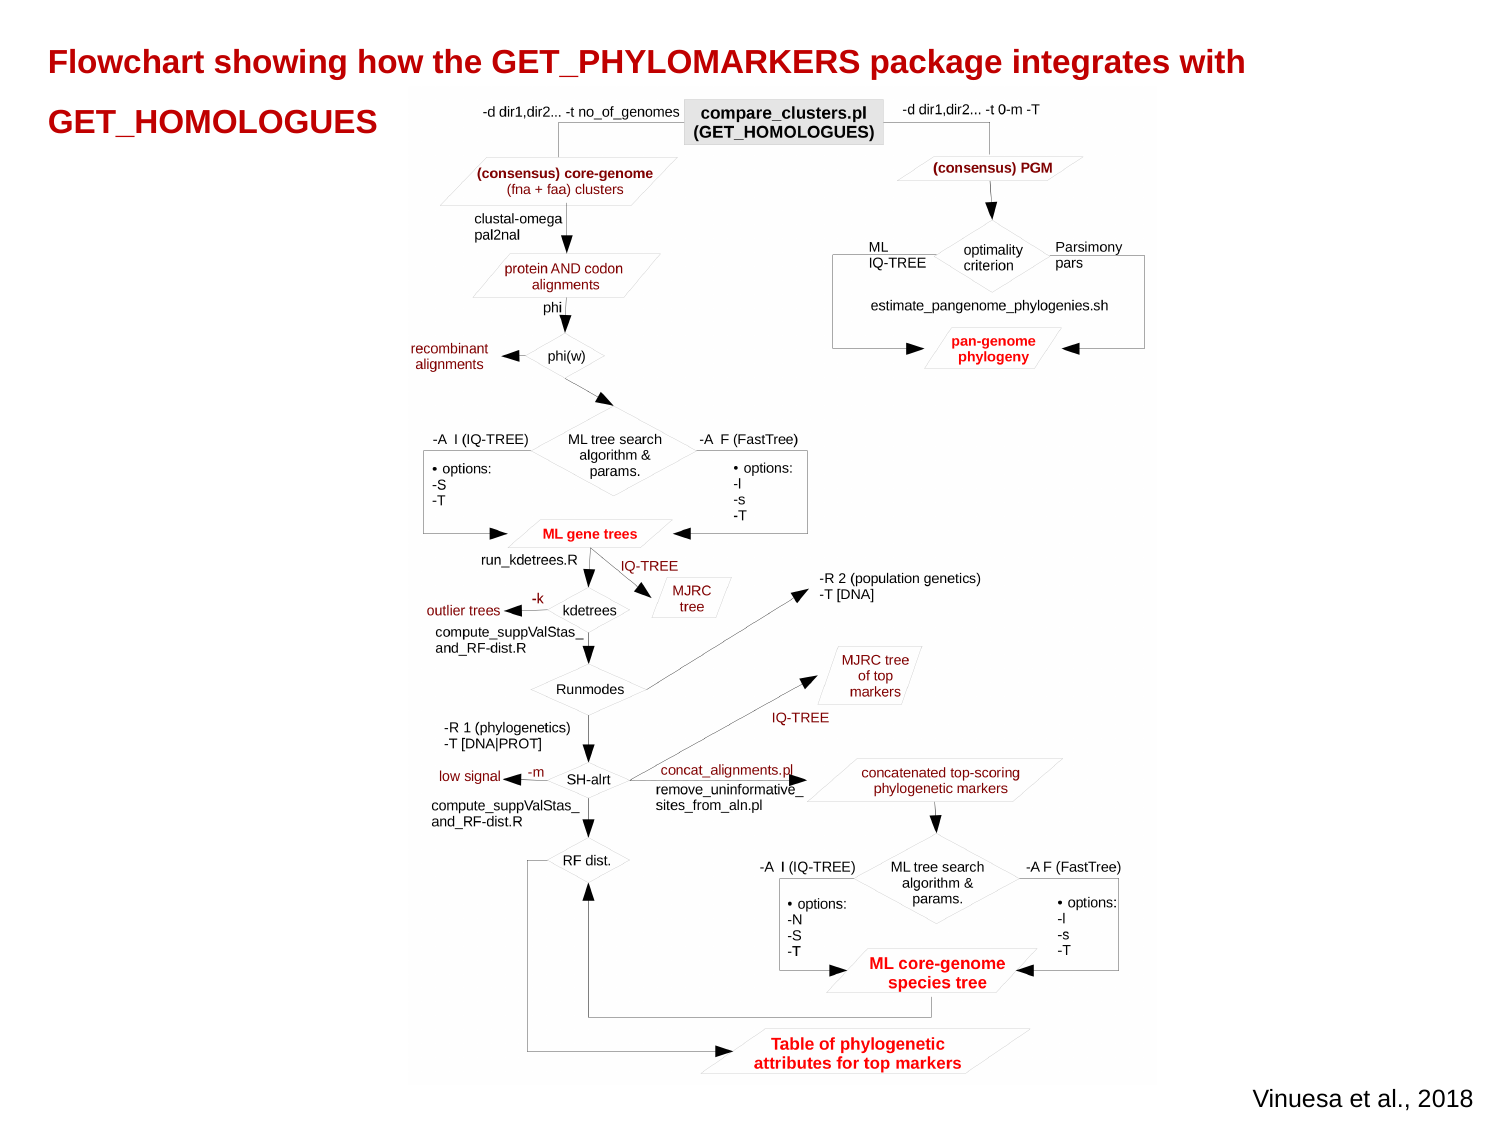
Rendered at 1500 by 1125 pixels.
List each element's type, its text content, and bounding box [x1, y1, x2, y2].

text_box Vinuesa et al., 2018 [1237, 1077, 1490, 1121]
picture [408, 86, 1157, 1085]
text_box Flowchart showing how the GET_PHYLOMARKERS package integrates with GET_HOMOLOGUES [32, 12, 1478, 148]
